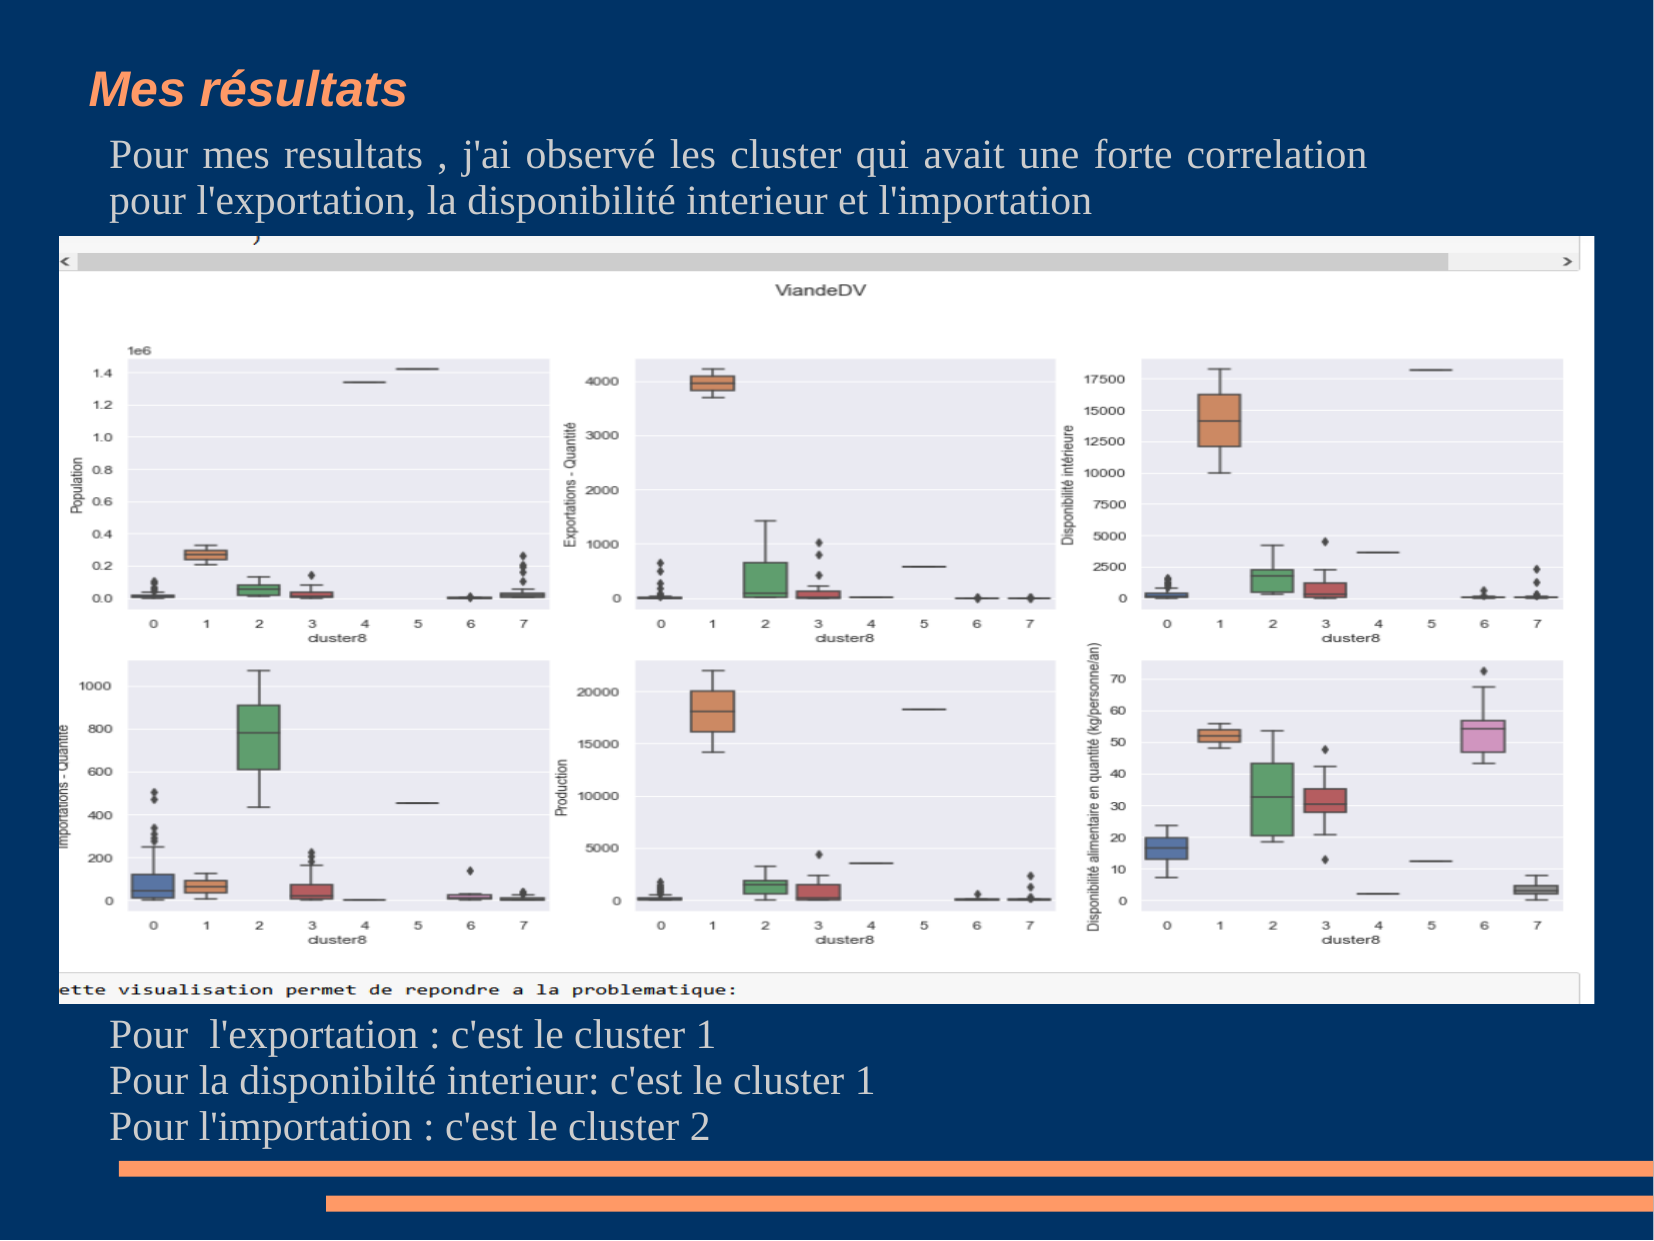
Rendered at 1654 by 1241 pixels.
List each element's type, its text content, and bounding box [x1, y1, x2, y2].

title Mes résultats [88, 0, 1565, 178]
picture [59, 236, 1595, 1004]
text_box Pour l'exportation : c'est le cluster 1 Pour la disponibilté interieur: c'est le cluster 1 Pour l'importation : c'est le cluster 2 [0, 1003, 1489, 1157]
subtitle Pour mes resultats , j'ai observé les cluster qui avait une forte correlation pour l'exportation, la disponibilité interieur et l'importation [0, 118, 1489, 237]
